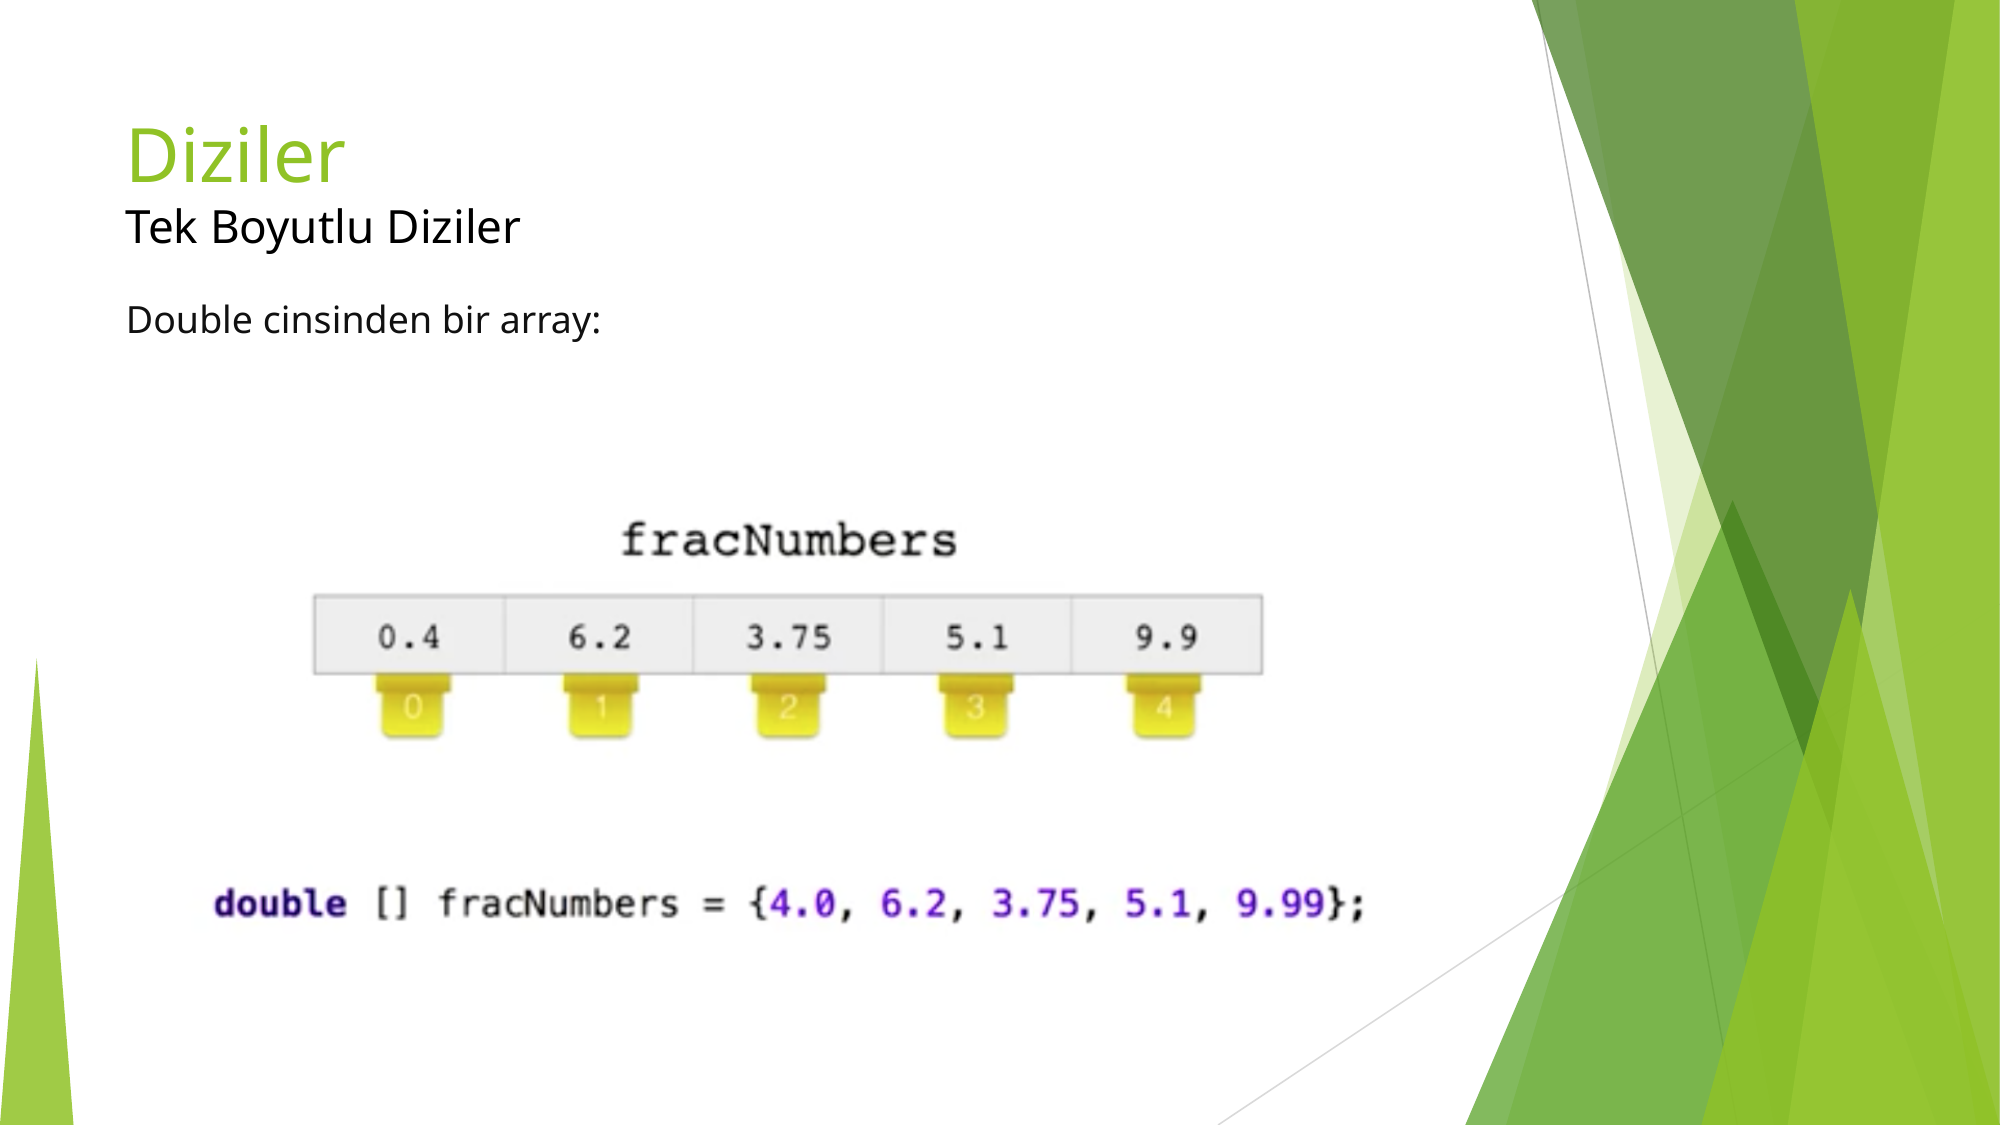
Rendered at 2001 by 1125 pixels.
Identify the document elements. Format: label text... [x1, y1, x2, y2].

picture [145, 413, 1406, 966]
text_box Double cinsinden bir array: [111, 288, 1517, 697]
title Diziler Tek Boyutlu Diziler [111, 99, 1522, 317]
